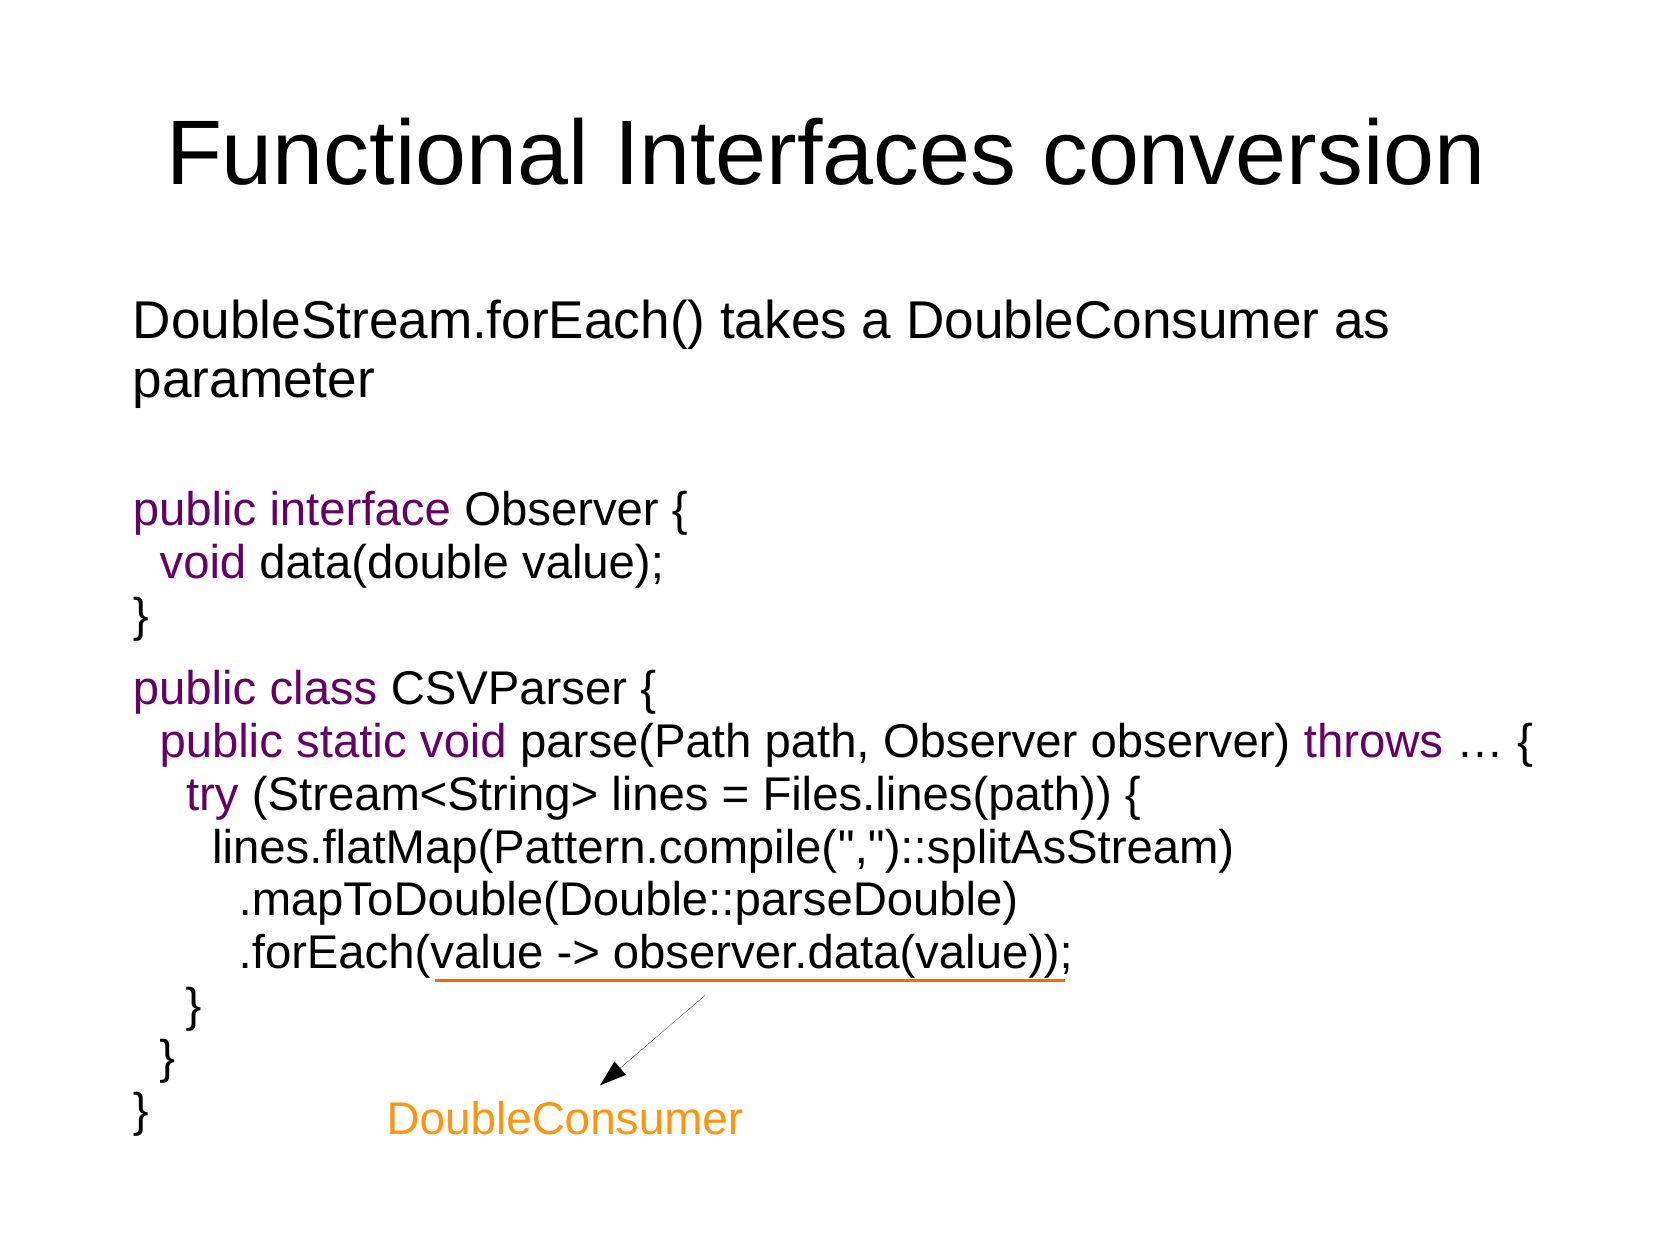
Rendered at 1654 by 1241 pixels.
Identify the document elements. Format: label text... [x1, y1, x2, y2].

list DoubleStream.forEach() takes a DoubleConsumer as parameter public interface Observer { void data(double value); } public class CSVParser { public static void parse(Path path, Observer observer) throws … { try (Stream<String> lines = Files.lines(path)) { lines.flatMap(Pattern.compile(",")::splitAsStream) .mapToDouble(Double::parseDouble) .forEach(value -> observer.data(value)); } } } [82, 290, 1571, 1141]
text_box DoubleConsumer [371, 1085, 759, 1152]
title Functional Interfaces conversion [82, 49, 1571, 257]
